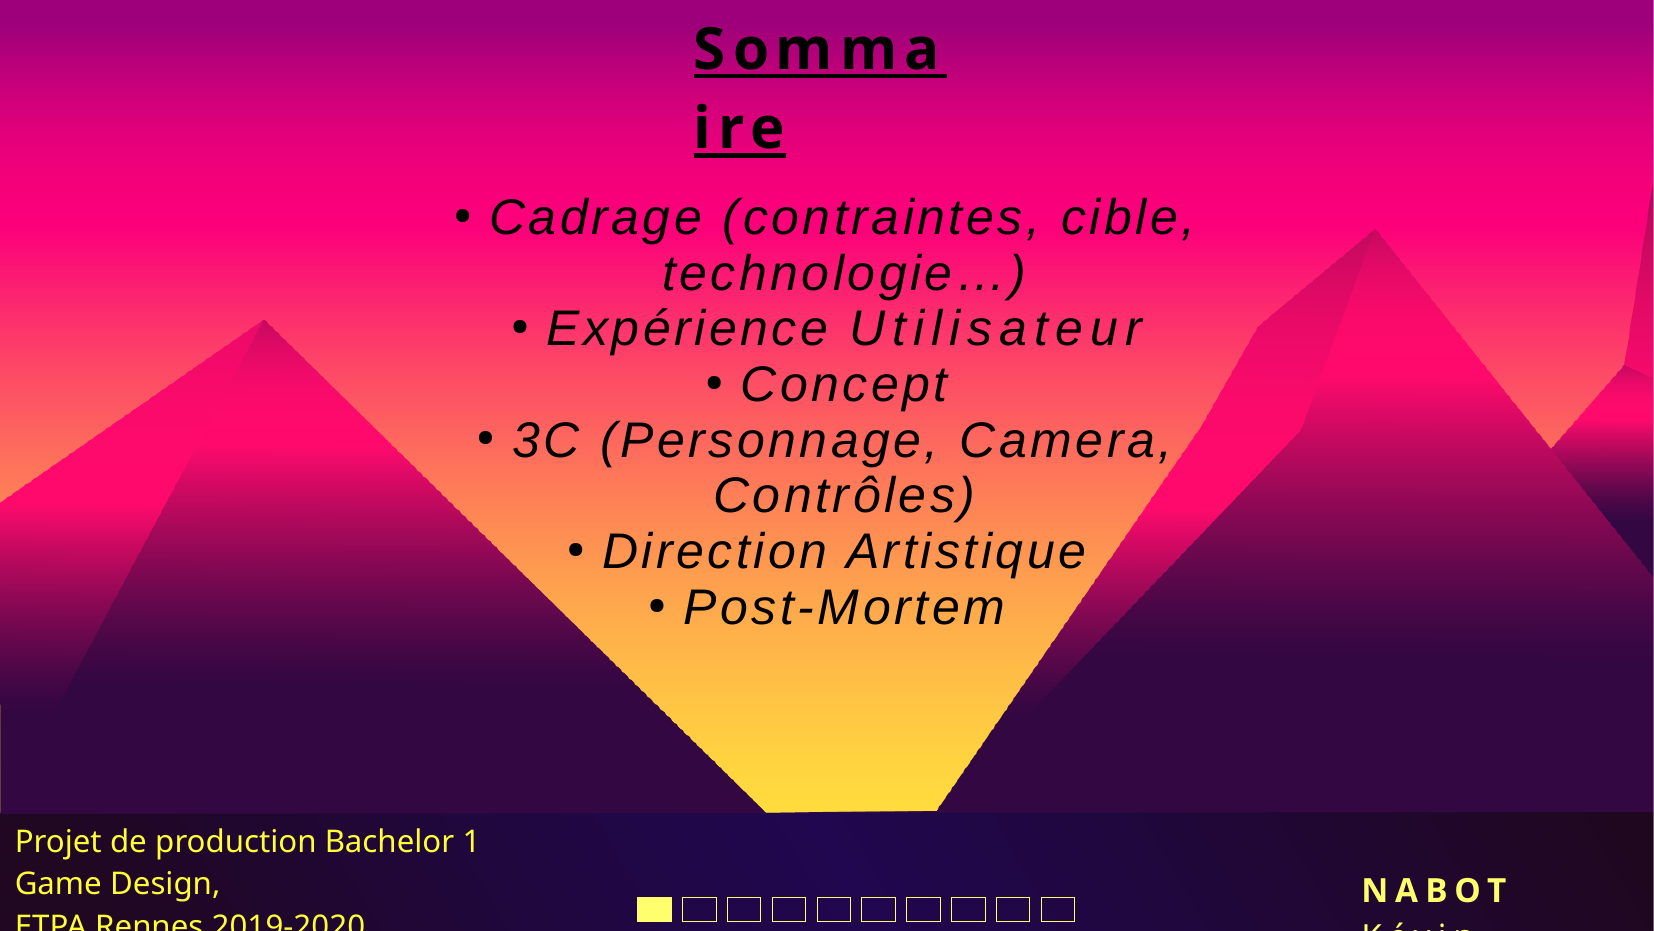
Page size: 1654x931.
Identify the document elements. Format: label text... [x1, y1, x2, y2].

text_box [637, 897, 672, 922]
text_box Cadrage (contraintes, cible, technologie…) Expérience Utilisateur Concept 3C (Personnage, Camera, Contrôles) Direction Artistique Post-Mortem [336, 181, 1317, 749]
picture [0, 0, 1654, 931]
text_box Sommaire [679, 0, 975, 112]
text_box Projet de production Bachelor 1 Game Design, ETPA Rennes 2019-2020 [0, 811, 532, 931]
text_box NABOT Kévin [1346, 859, 1654, 931]
